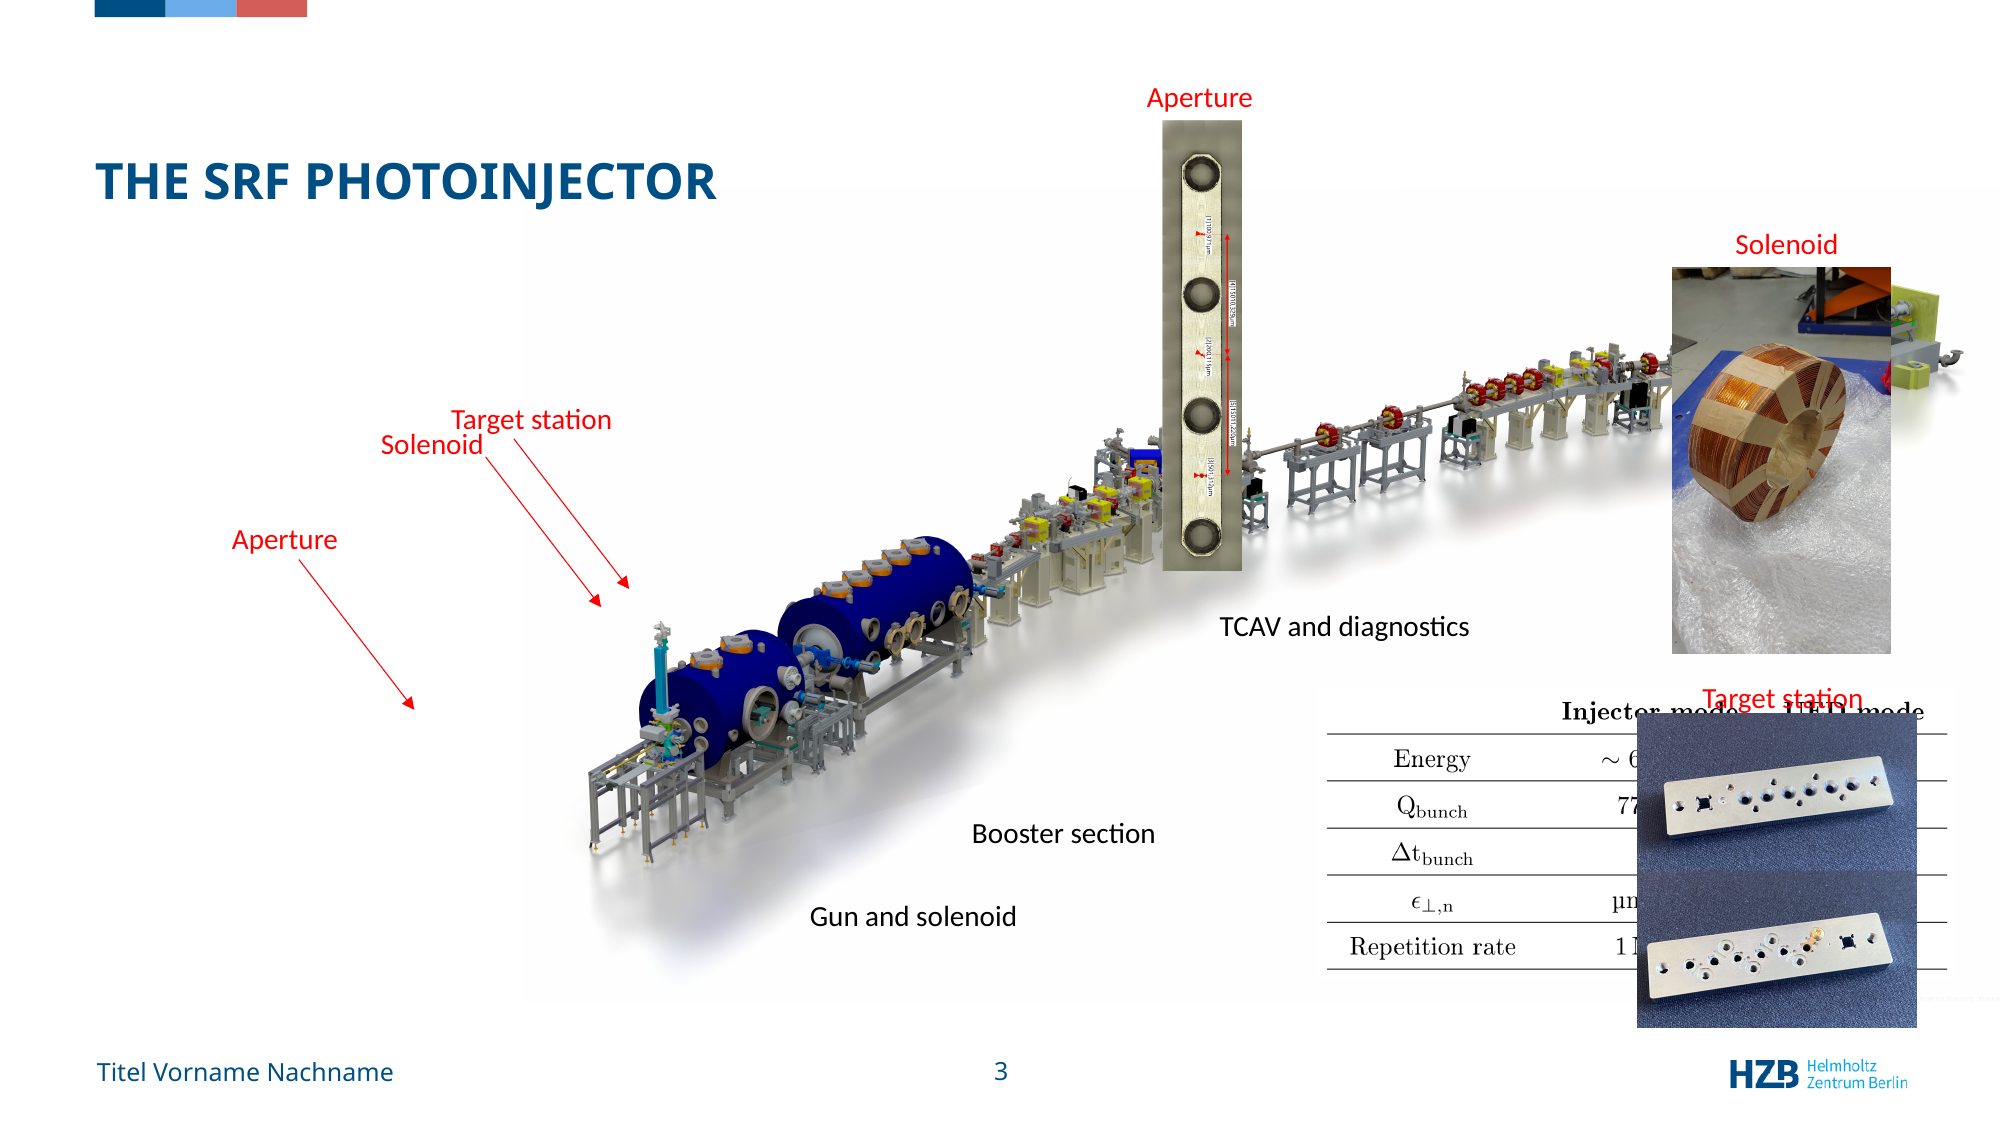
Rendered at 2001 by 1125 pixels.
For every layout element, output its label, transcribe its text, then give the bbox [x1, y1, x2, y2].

text_box Target station [1687, 671, 1906, 722]
text_box Gun and solenoid [794, 890, 1064, 941]
text_box Aperture [216, 513, 398, 564]
picture [524, 121, 2000, 1028]
text_box Booster section [956, 806, 1226, 857]
text_box Solenoid [1720, 217, 1901, 268]
text_box TCAV and diagnostics [1204, 599, 1500, 650]
text_box Target station [436, 392, 655, 443]
text_box Aperture [1131, 70, 1313, 121]
title The SRF Photoinjector [94, 137, 1000, 211]
text_box Solenoid [365, 417, 547, 468]
